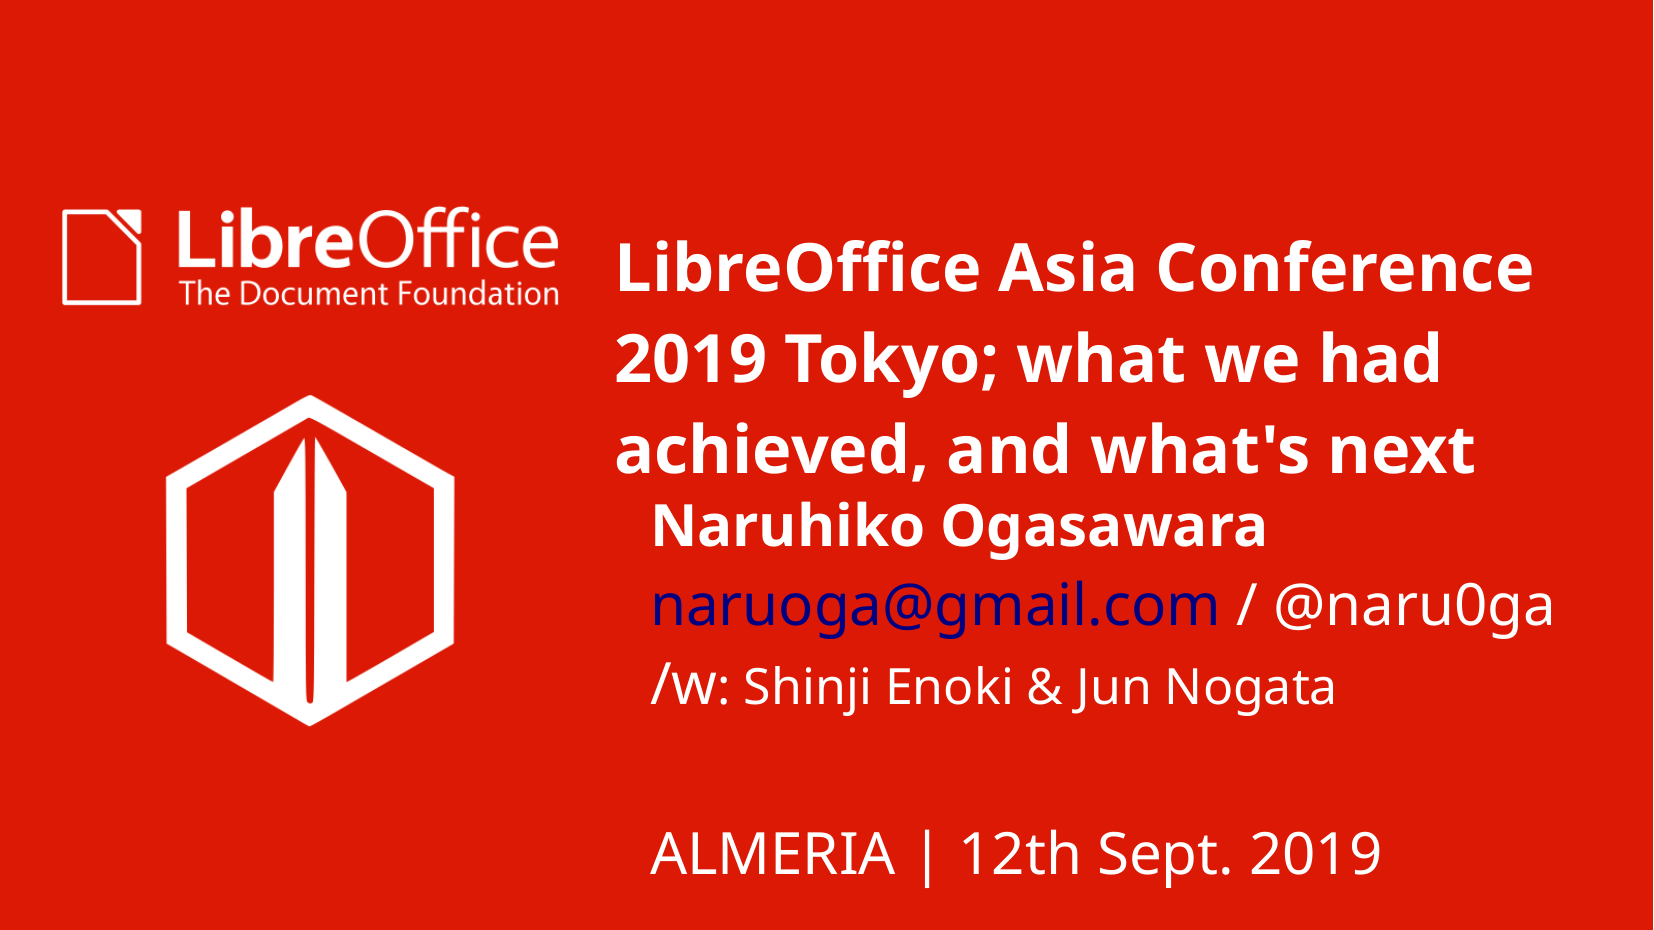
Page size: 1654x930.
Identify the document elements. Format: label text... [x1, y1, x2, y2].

subtitle Naruhiko Ogasawara naruoga@gmail.com / @naru0ga /w: Shinji Enoki & Jun Nogata ALMERIA | 12th Sept. 2019 [614, 504, 1571, 872]
title LibreOffice Asia Conference 2019 Tokyo; what we had achieved, and what's next [614, 236, 1571, 477]
picture [0, 0, 1653, 930]
